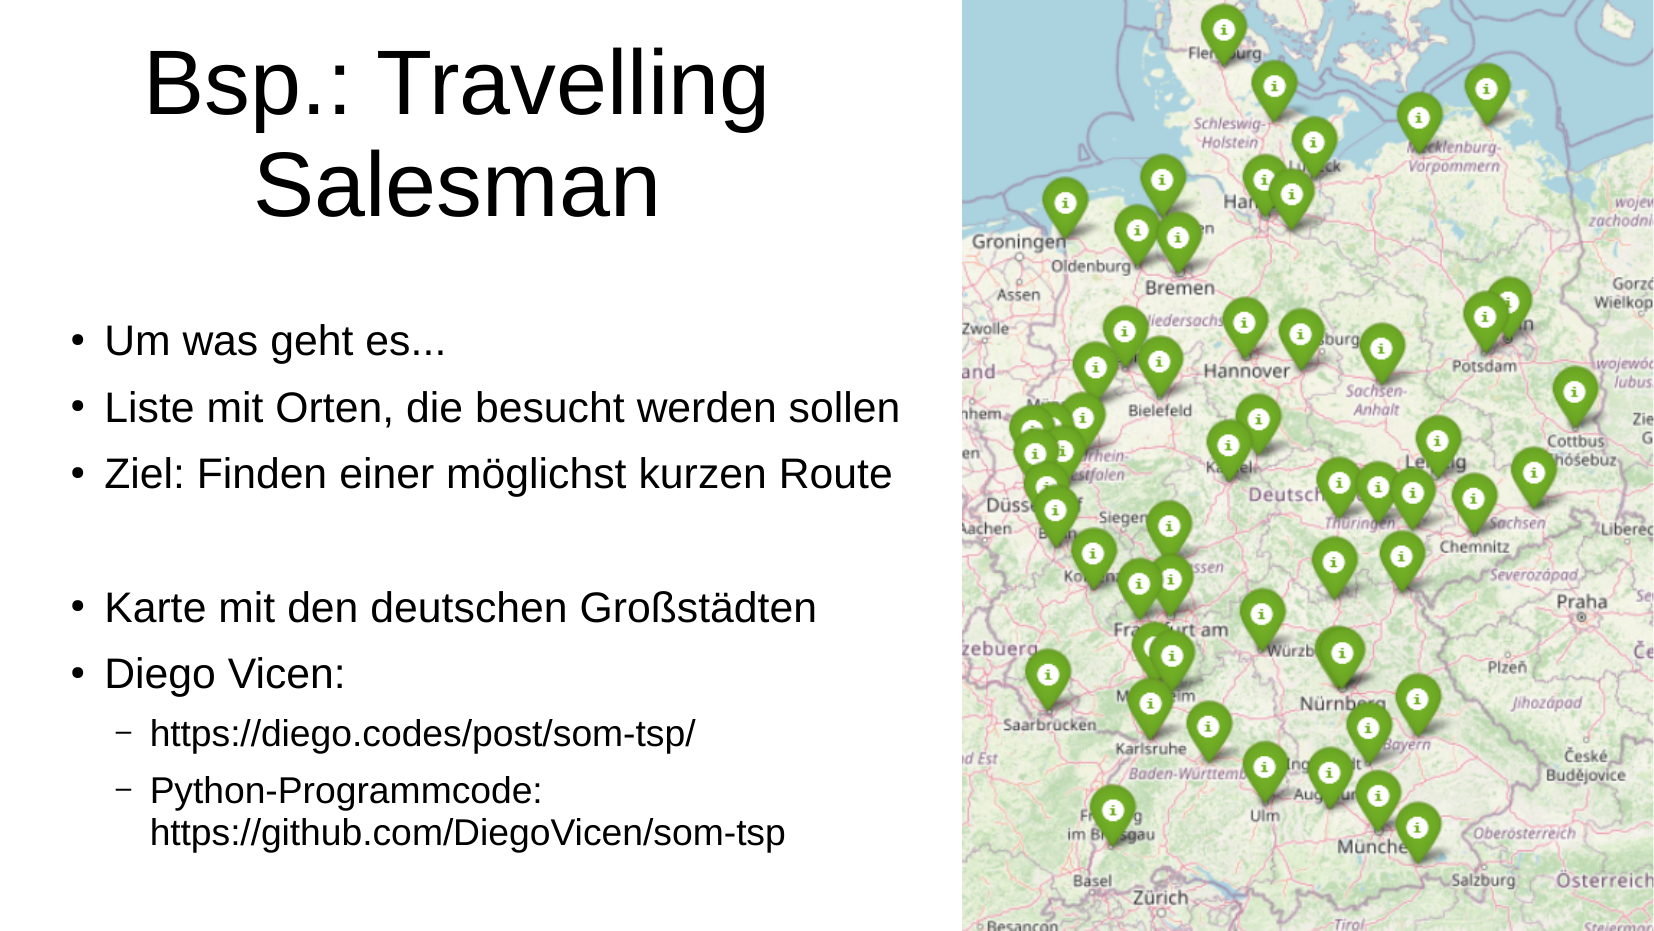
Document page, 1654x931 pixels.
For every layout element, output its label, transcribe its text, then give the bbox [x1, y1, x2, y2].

title Bsp.: Travelling Salesman [0, 31, 916, 237]
picture [962, 0, 1654, 931]
list Um was geht es... Liste mit Orten, die besucht werden sollen Ziel: Finden einer möglichst kurzen Route Karte mit den deutschen Großstädten Diego Vicen: https://diego.codes/post/som-tsp/ Python-Programmcode: https://github.com/DiegoVicen/som-tsp [59, 316, 951, 857]
